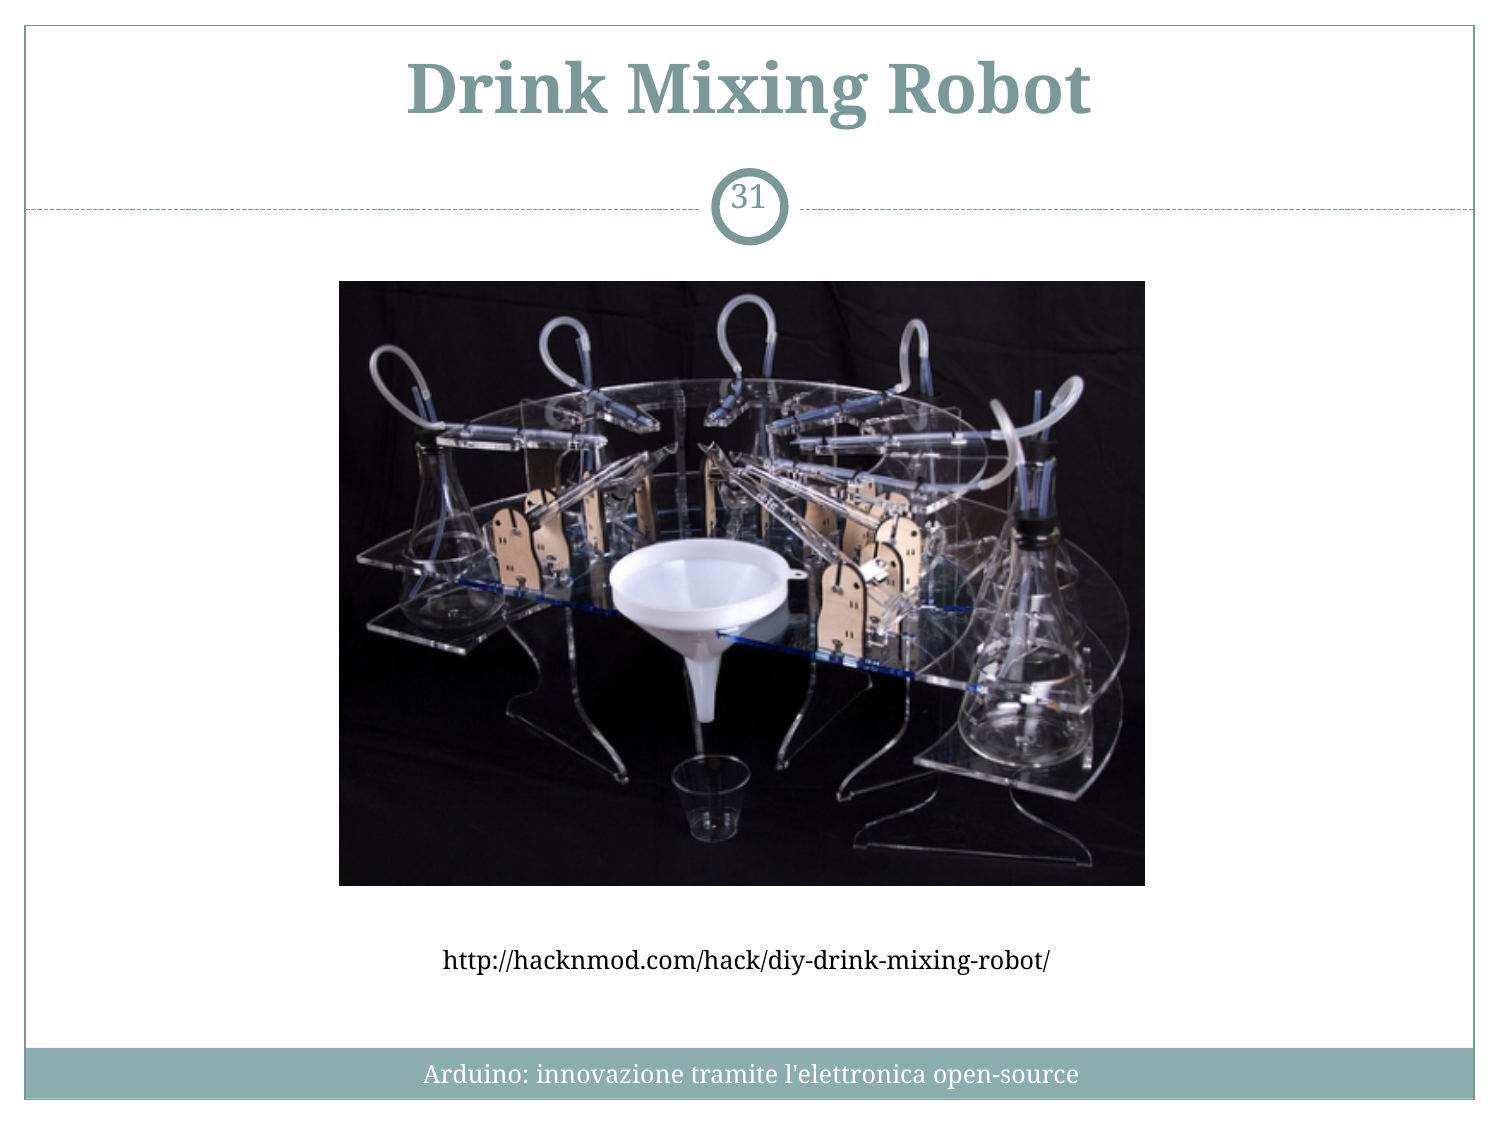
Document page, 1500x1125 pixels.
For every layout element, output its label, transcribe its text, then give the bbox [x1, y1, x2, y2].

footer Arduino: innovazione tramite l'elettronica open-source [50, 1051, 1454, 1112]
title Drink Mixing Robot [49, 37, 1450, 162]
list http://hacknmod.com/hack/diy-drink-mixing-robot/ [49, 937, 1445, 1020]
slide_number <numero> [715, 168, 791, 241]
picture [339, 281, 1145, 886]
